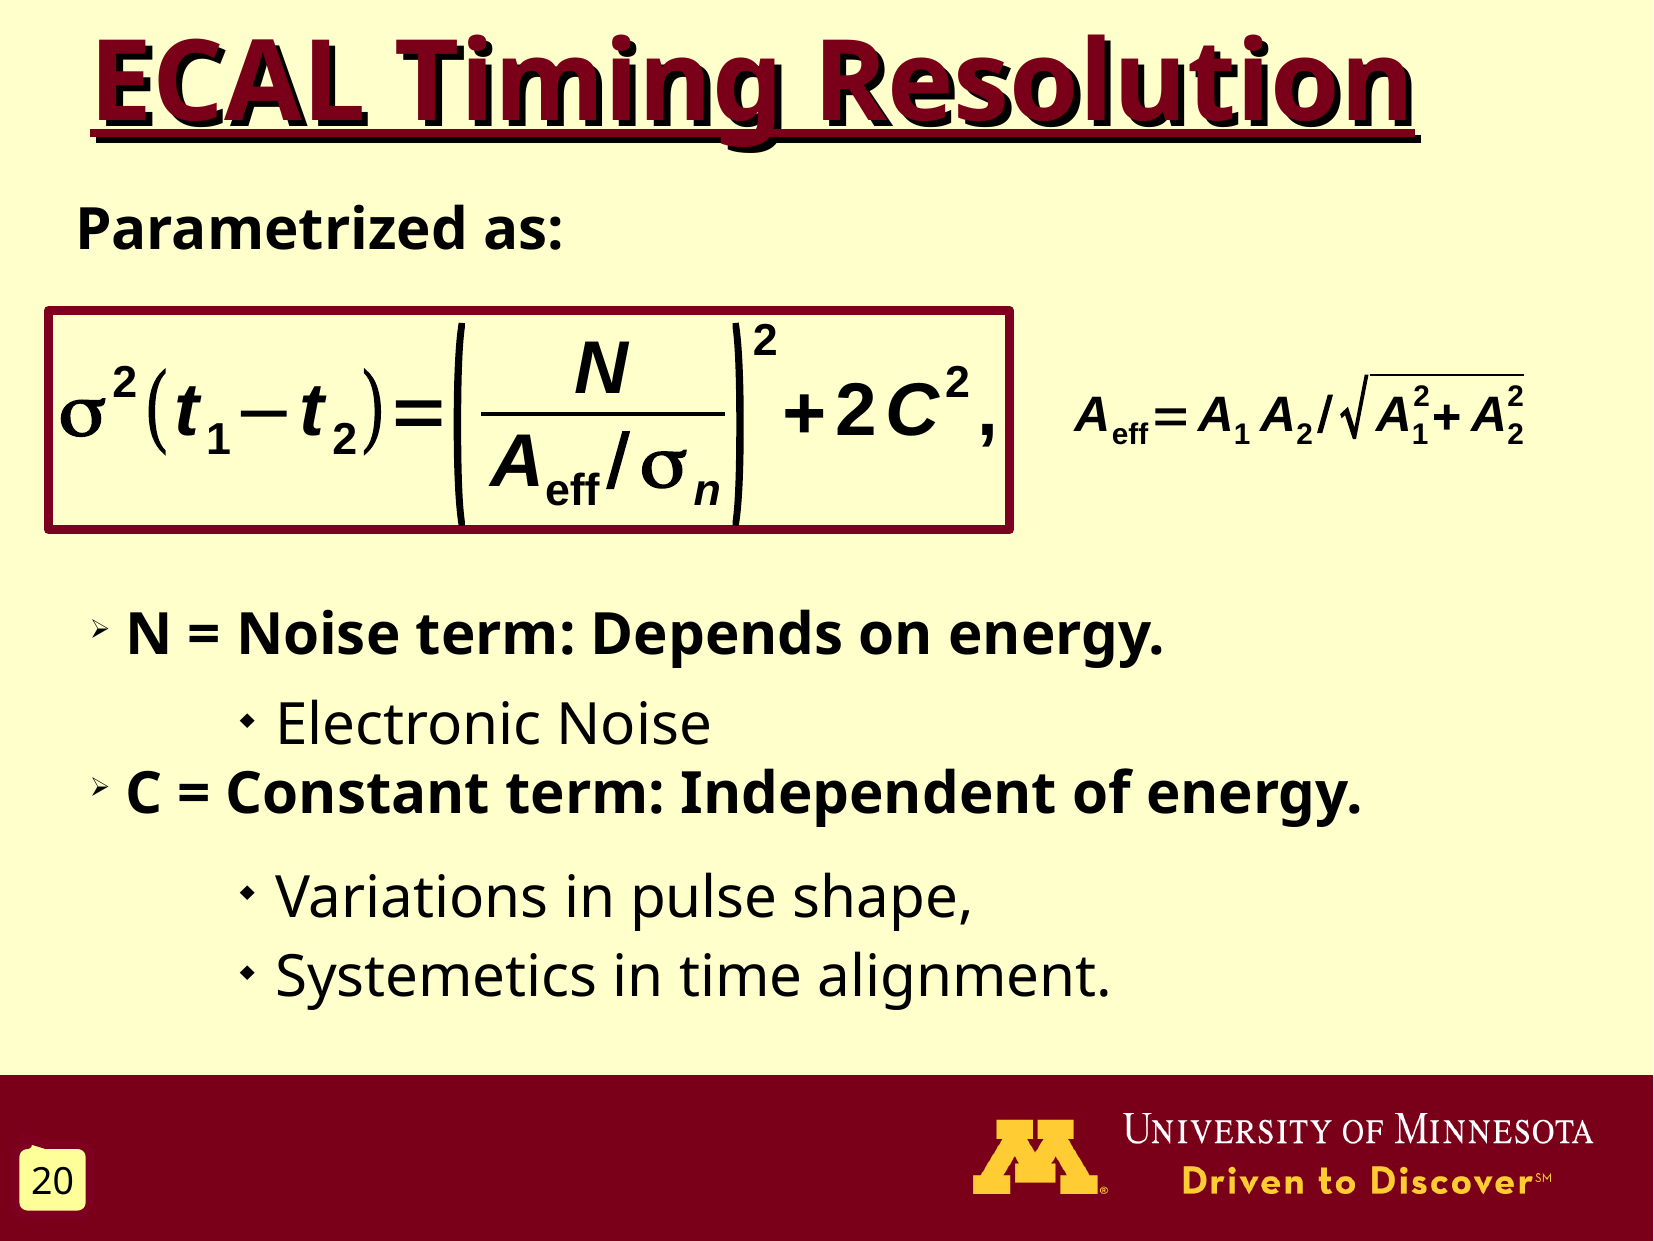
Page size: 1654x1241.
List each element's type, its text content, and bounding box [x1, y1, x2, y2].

text_box Variations in pulse shape, Systemetics in time alignment. [225, 847, 1441, 1051]
text_box 20 [15, 1137, 91, 1216]
text_box N = Noise term: Depends on energy. C = Constant term: Independent of energy. [75, 585, 1531, 1021]
title ECAL Timing Resolution [75, 0, 1576, 151]
chart [1065, 370, 1531, 451]
picture [0, 1075, 1654, 1241]
text_box Electronic Noise [225, 675, 826, 811]
text_box Parametrized as: [45, 180, 736, 289]
chart [52, 315, 1006, 526]
